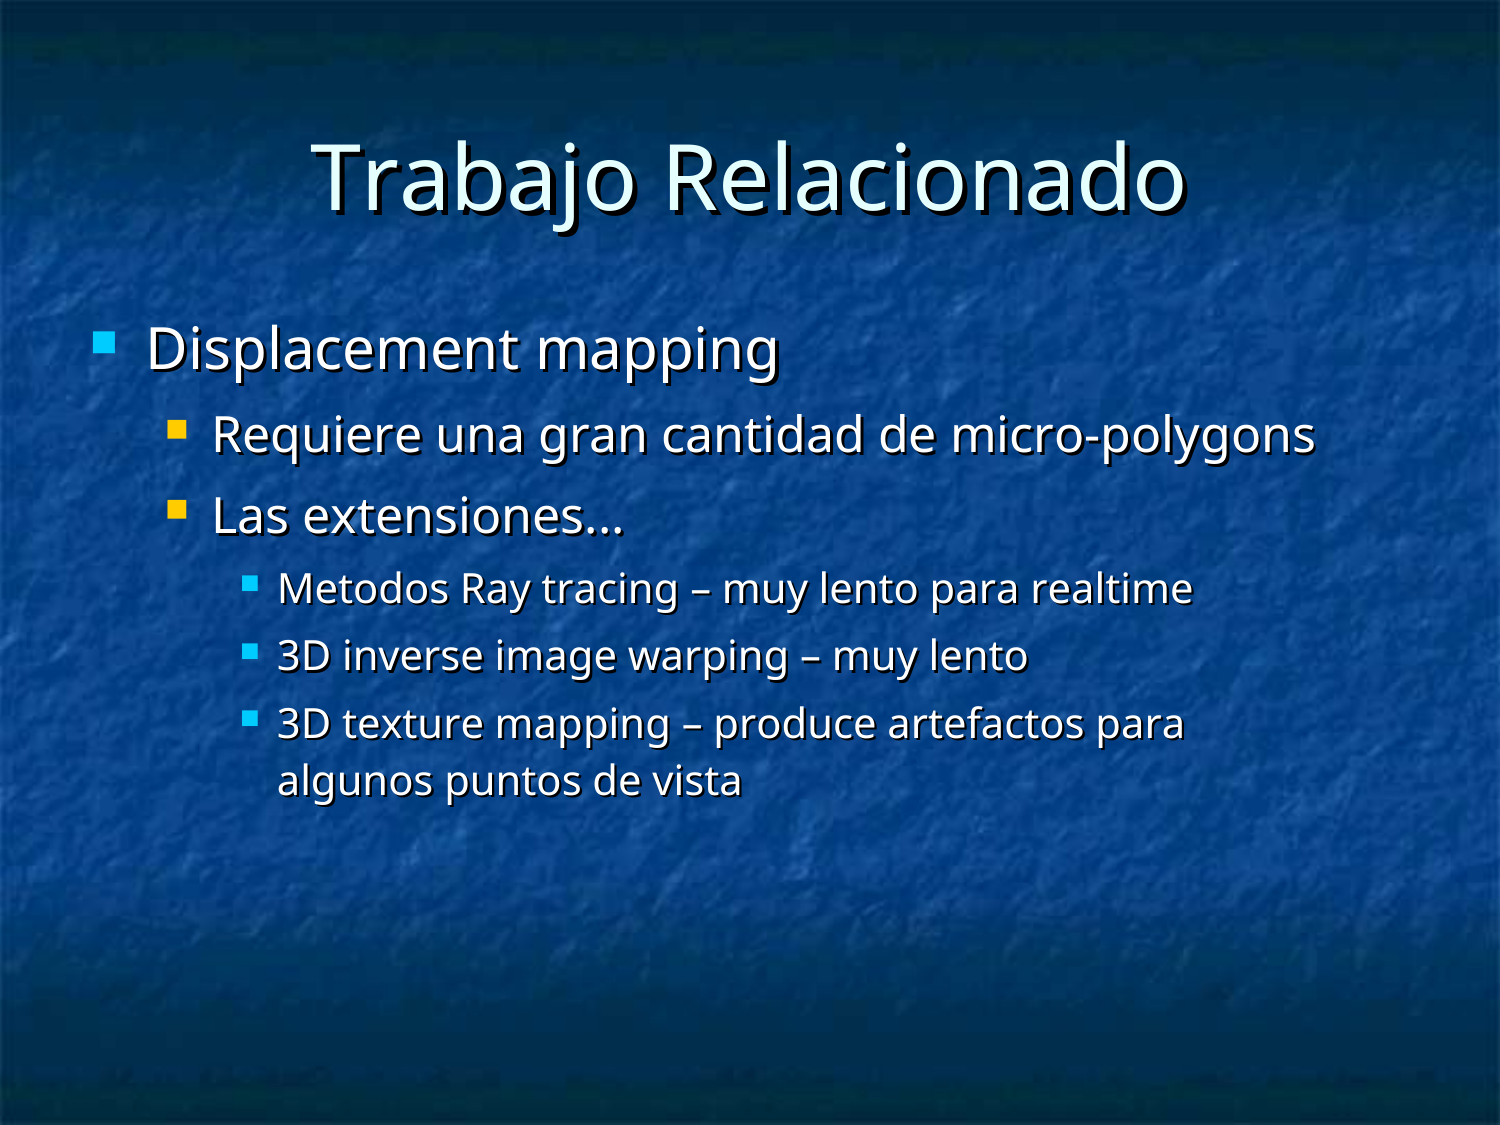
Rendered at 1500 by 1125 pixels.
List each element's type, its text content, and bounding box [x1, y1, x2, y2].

title Trabajo Relacionado [75, 62, 1426, 288]
list Displacement mapping Requiere una gran cantidad de micro-polygons Las extensiones... Metodos Ray tracing – muy lento para realtime 3D inverse image warping – muy lento 3D texture mapping – produce artefactos para algunos puntos de vista [75, 299, 1351, 1000]
picture [0, 0, 1500, 1125]
